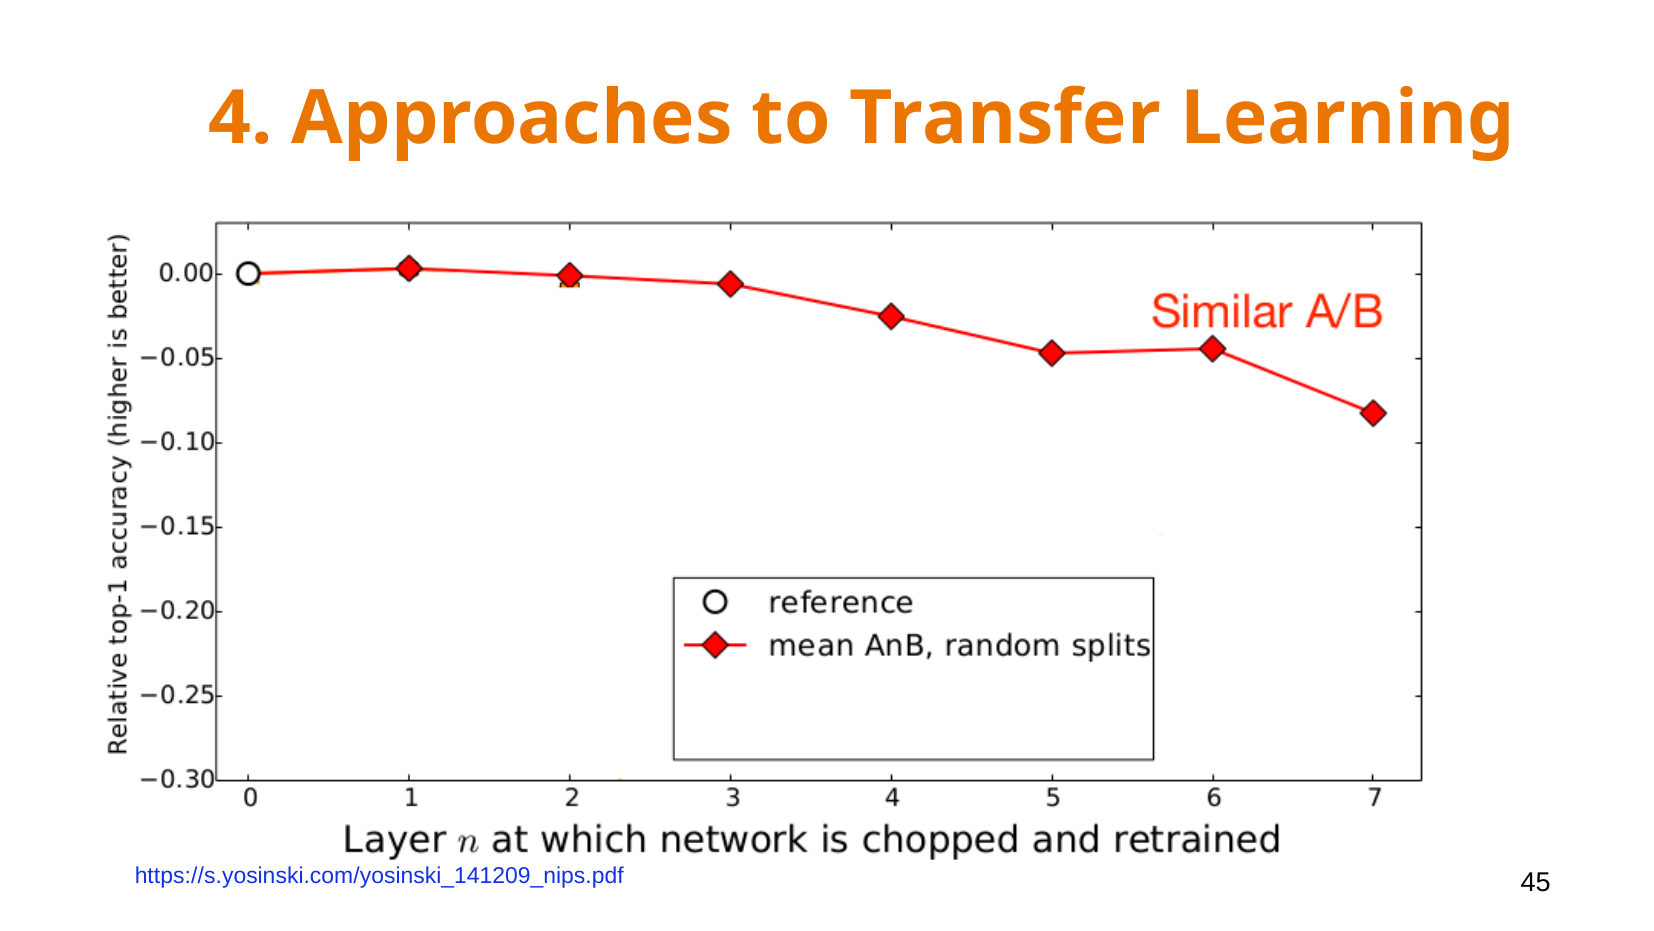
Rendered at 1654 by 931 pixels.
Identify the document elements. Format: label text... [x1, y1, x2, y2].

text_box https://s.yosinski.com/yosinski_141209_nips.pdf [120, 855, 676, 896]
picture [99, 217, 1441, 886]
title 4. Approaches to Transfer Learning [82, 37, 1571, 193]
